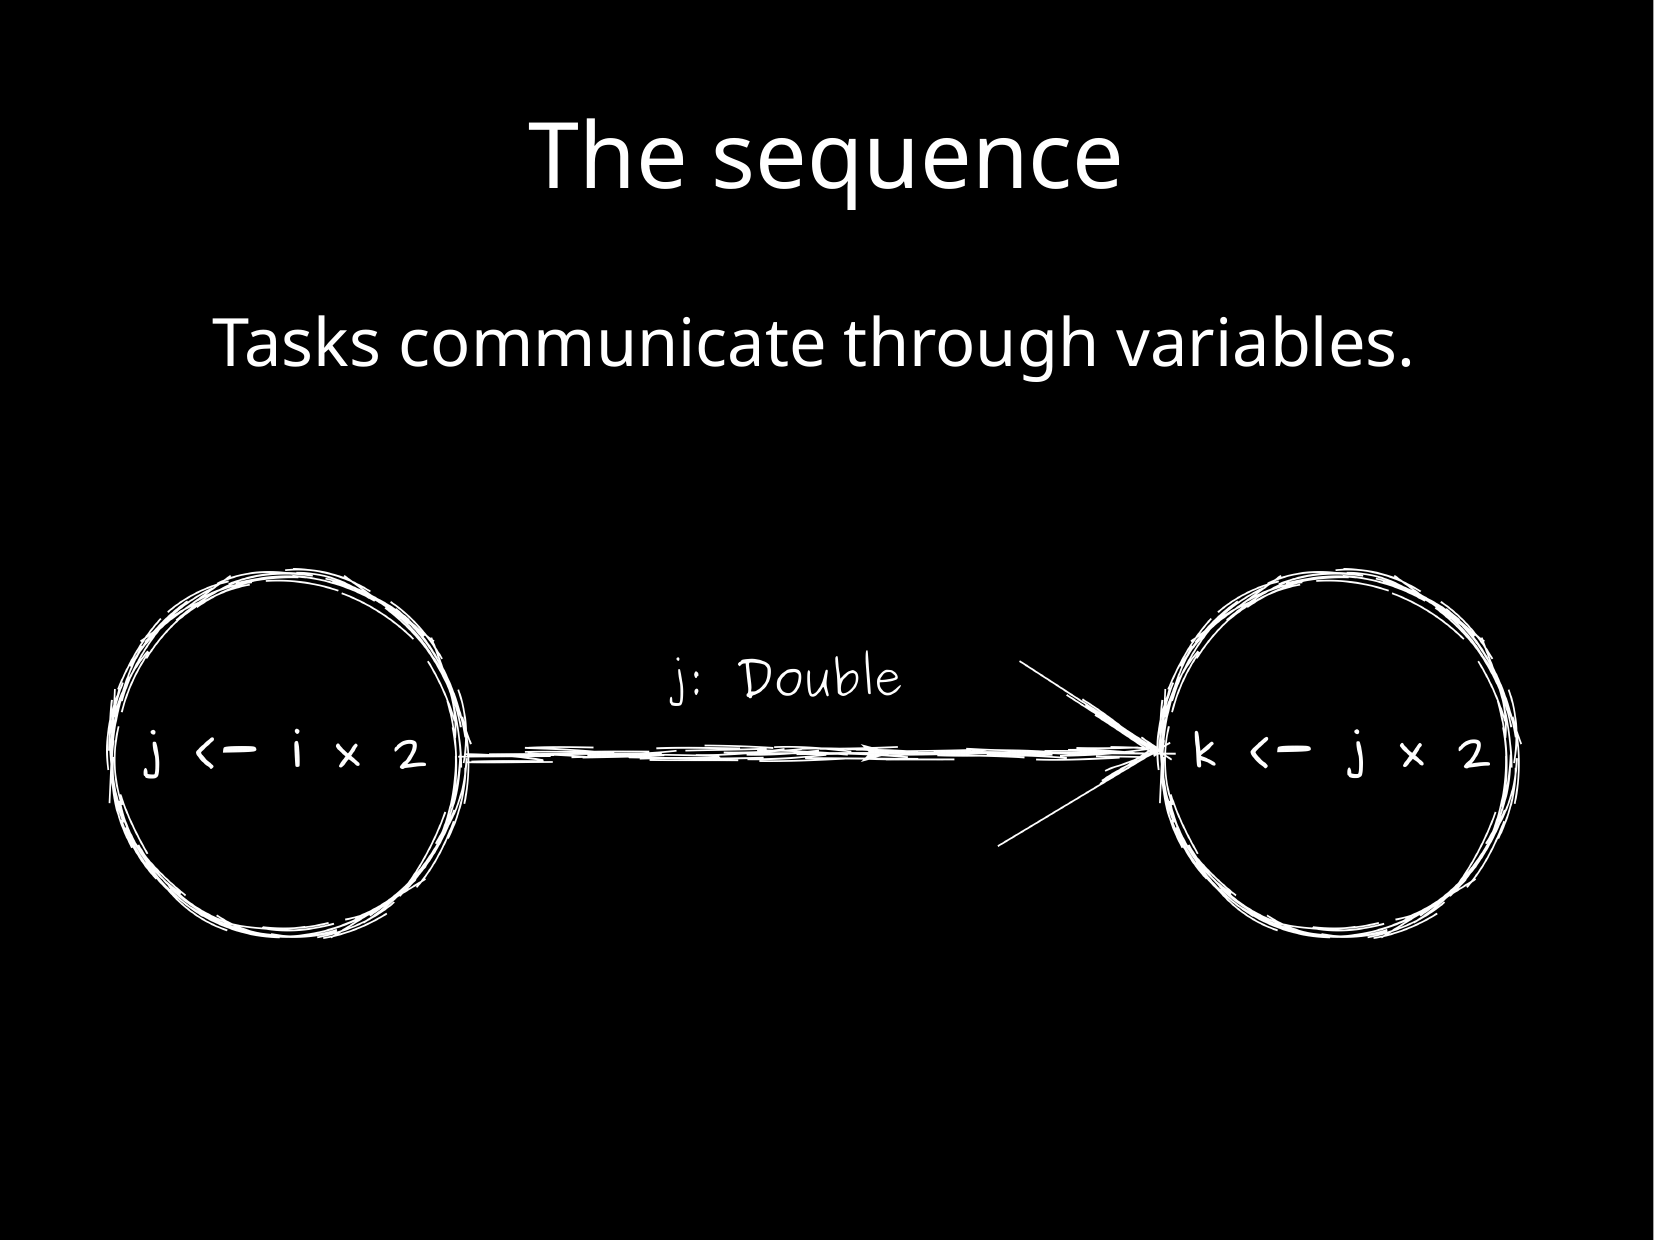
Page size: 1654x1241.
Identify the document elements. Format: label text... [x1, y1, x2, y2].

title The sequence [82, 49, 1571, 257]
list Tasks communicate through variables. [70, 295, 1559, 473]
picture [106, 568, 1522, 939]
